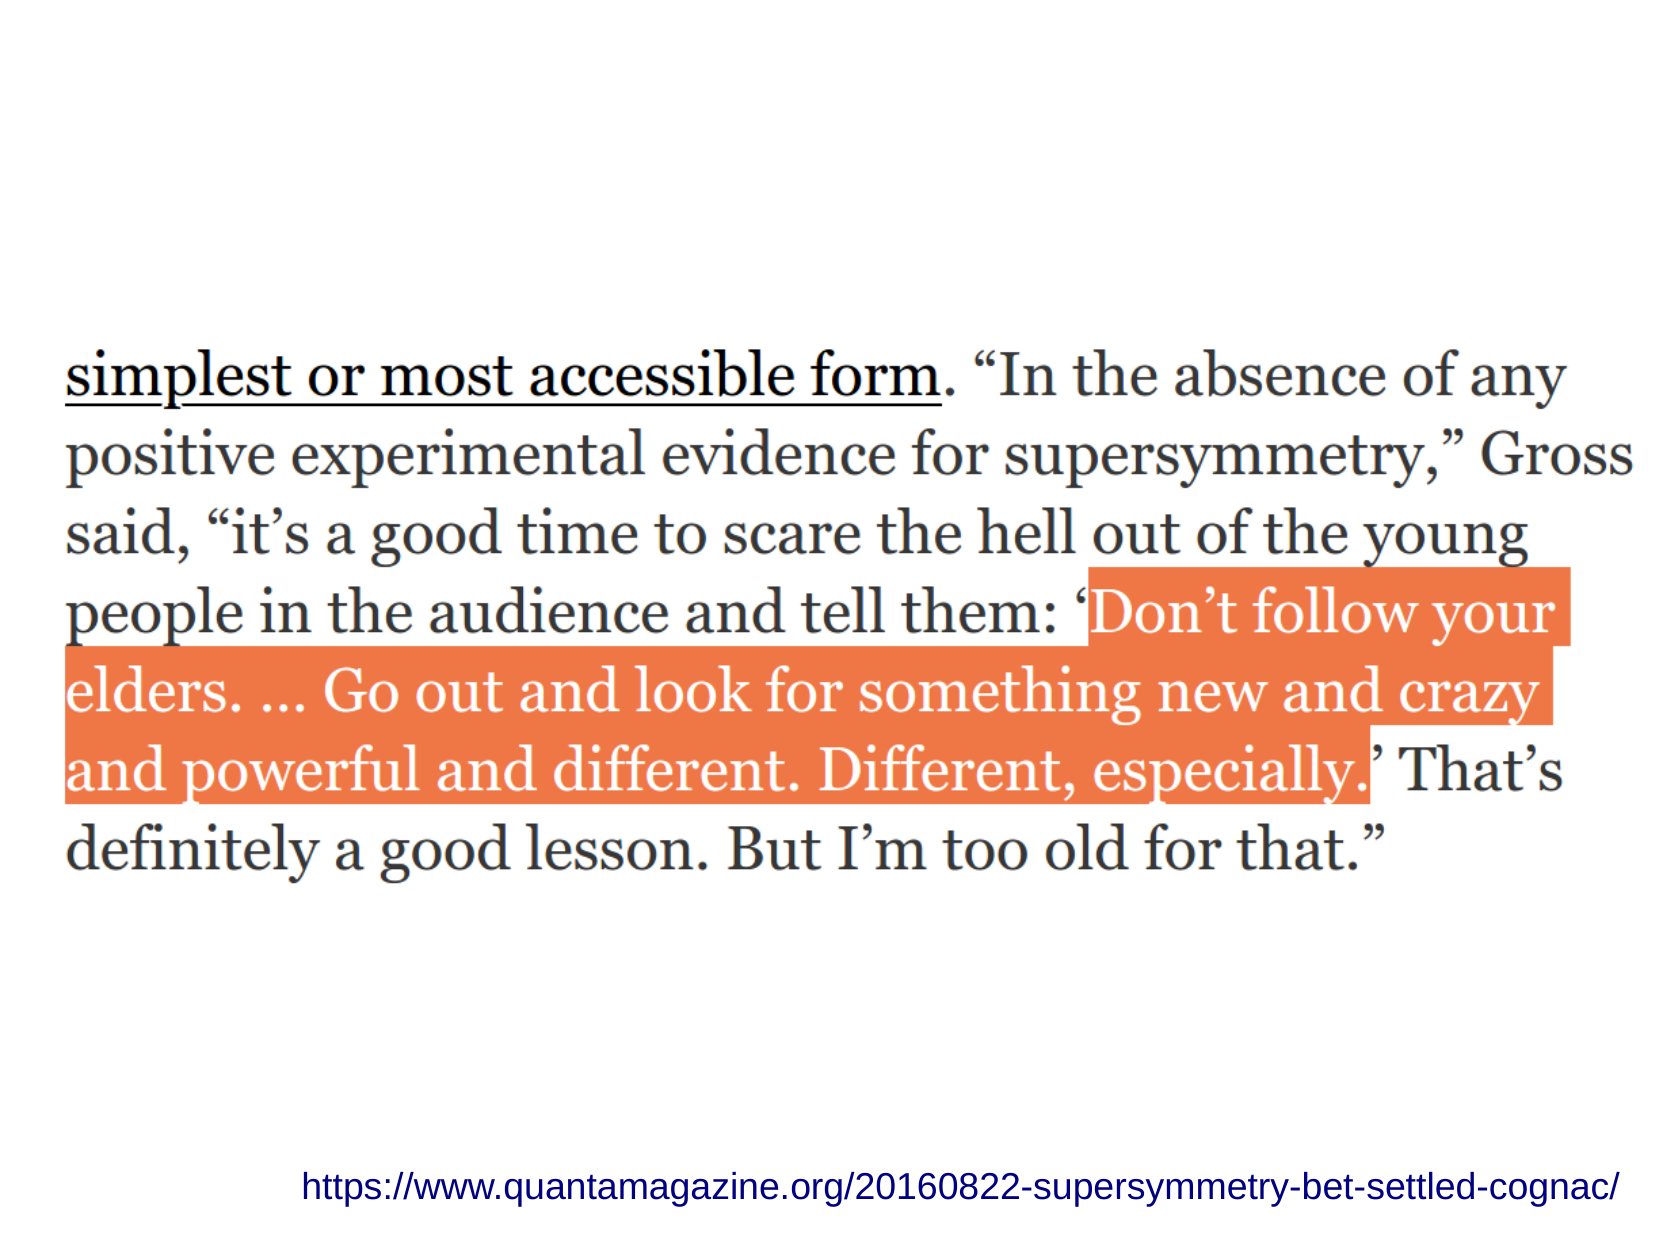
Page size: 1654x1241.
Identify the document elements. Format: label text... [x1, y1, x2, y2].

text_box https://www.quantamagazine.org/20160822-supersymmetry-bet-settled-cognac/ [286, 1158, 1636, 1216]
picture [30, 344, 1651, 918]
